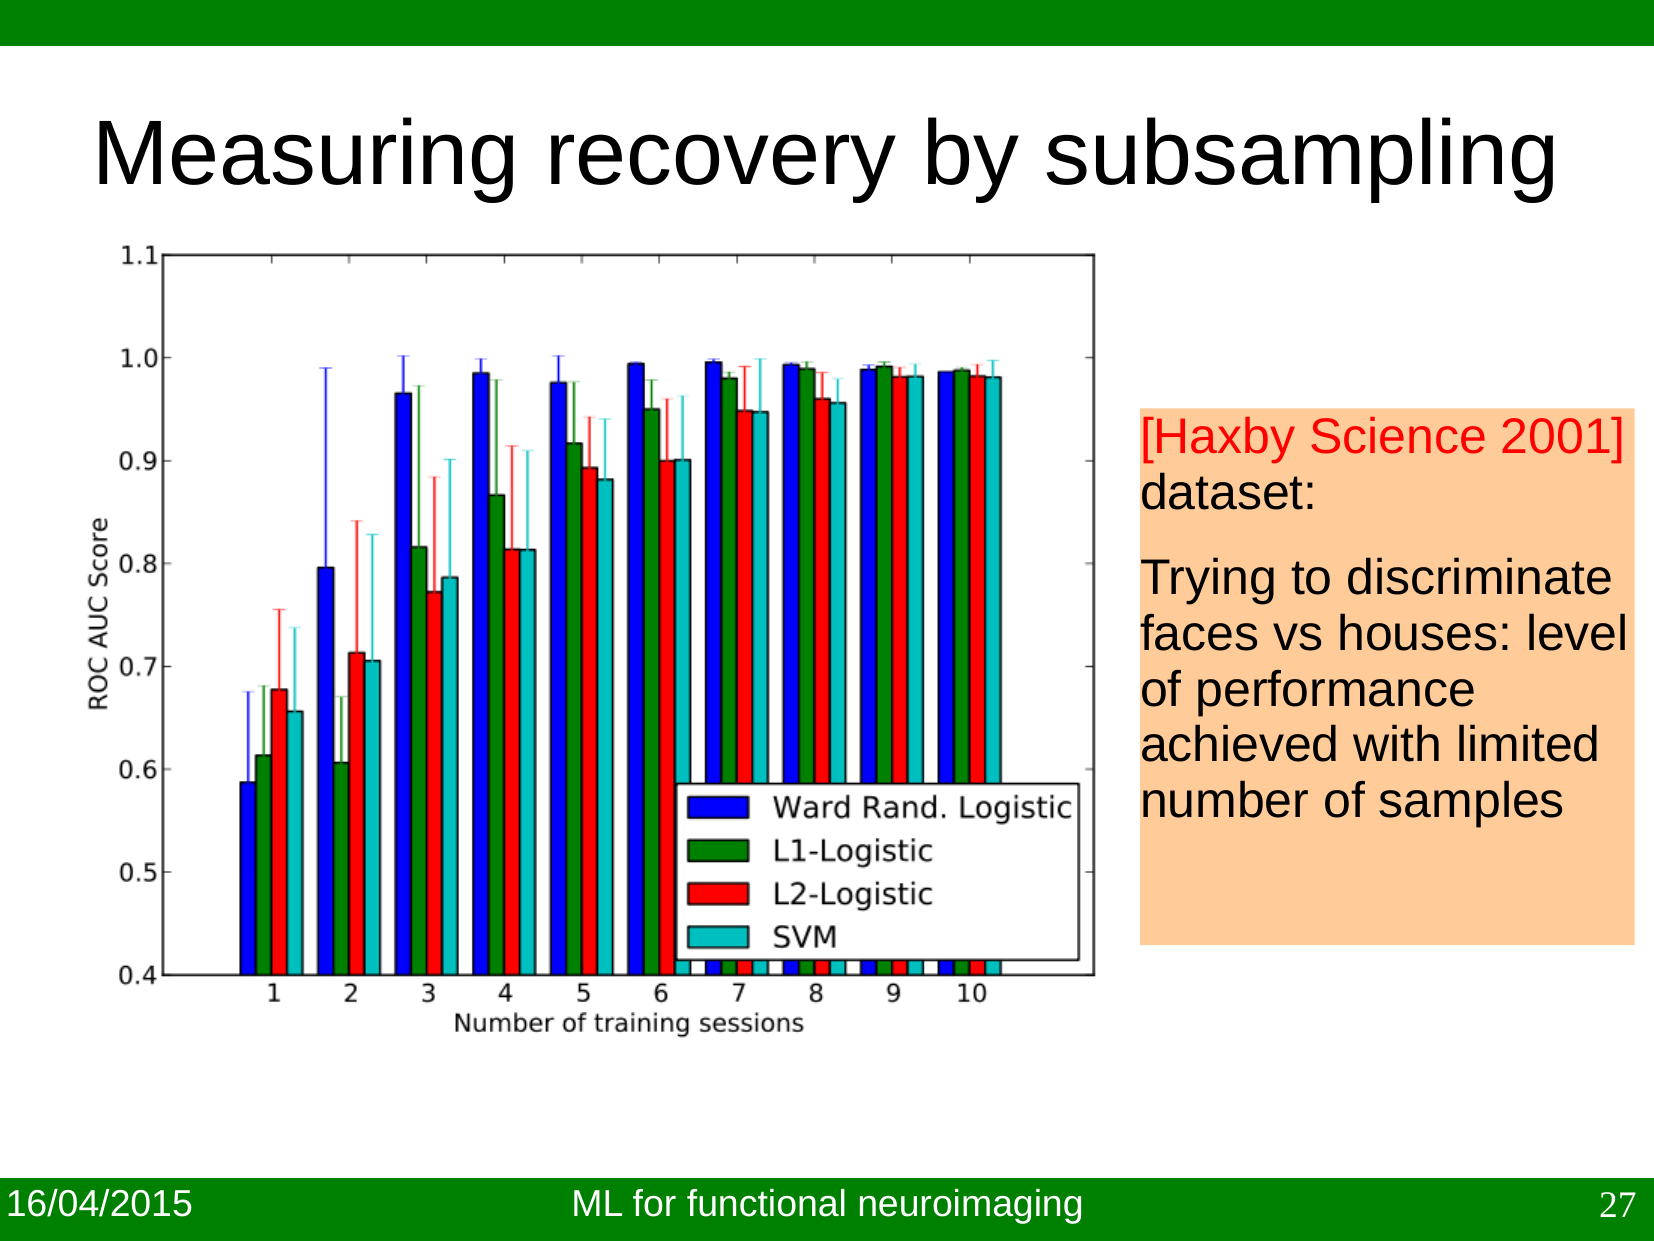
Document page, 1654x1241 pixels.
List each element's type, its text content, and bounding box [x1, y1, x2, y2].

list [Haxby Science 2001] dataset: Trying to discriminate faces vs houses: level of performance achieved with limited number of samples [1140, 408, 1635, 946]
picture [13, 240, 1112, 1051]
title Measuring recovery by subsampling [82, 49, 1571, 257]
